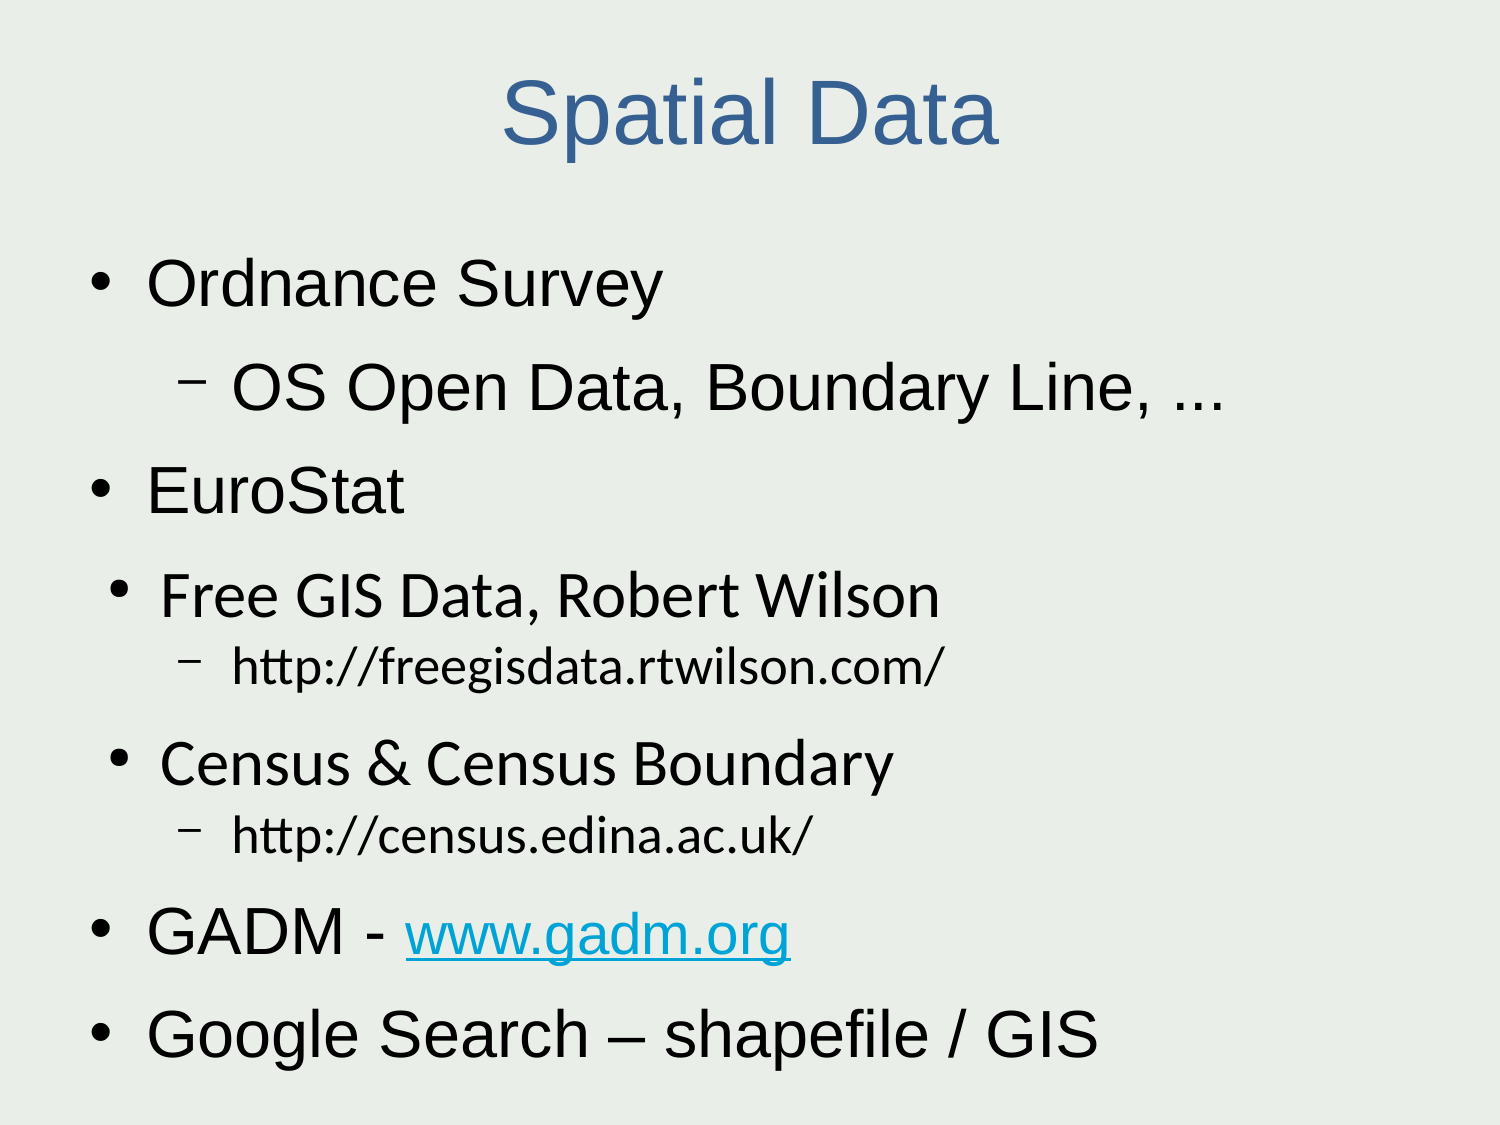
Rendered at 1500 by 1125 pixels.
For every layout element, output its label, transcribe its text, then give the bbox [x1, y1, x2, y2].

title Spatial Data [75, 45, 1425, 232]
list Ordnance Survey OS Open Data, Boundary Line, ... EuroStat Free GIS Data, Robert Wilson http://freegisdata.rtwilson.com/ Census & Census Boundary http://census.edina.ac.uk/ GADM - www.gadm.org Google Search – shapefile / GIS [75, 232, 1425, 975]
